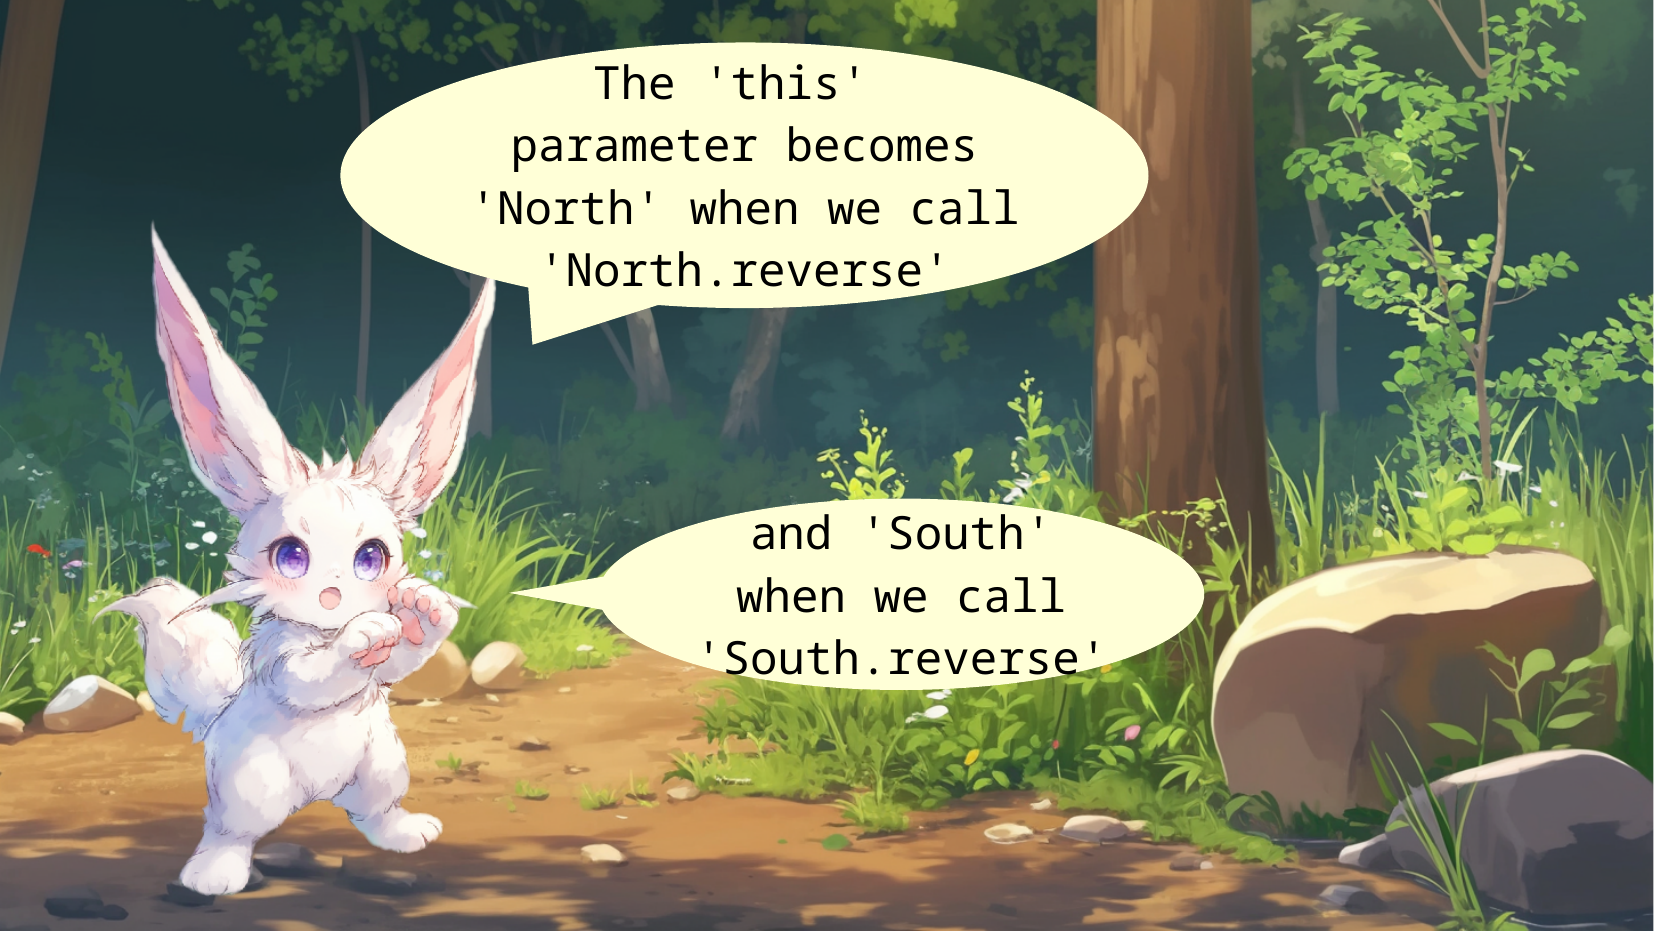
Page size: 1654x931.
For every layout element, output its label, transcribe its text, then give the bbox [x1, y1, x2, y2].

text_box and 'South' when we call 'South.reverse' [508, 498, 1205, 691]
text_box The 'this' parameter becomes 'North' when we call 'North.reverse' [340, 42, 1149, 345]
picture [0, 0, 1654, 931]
